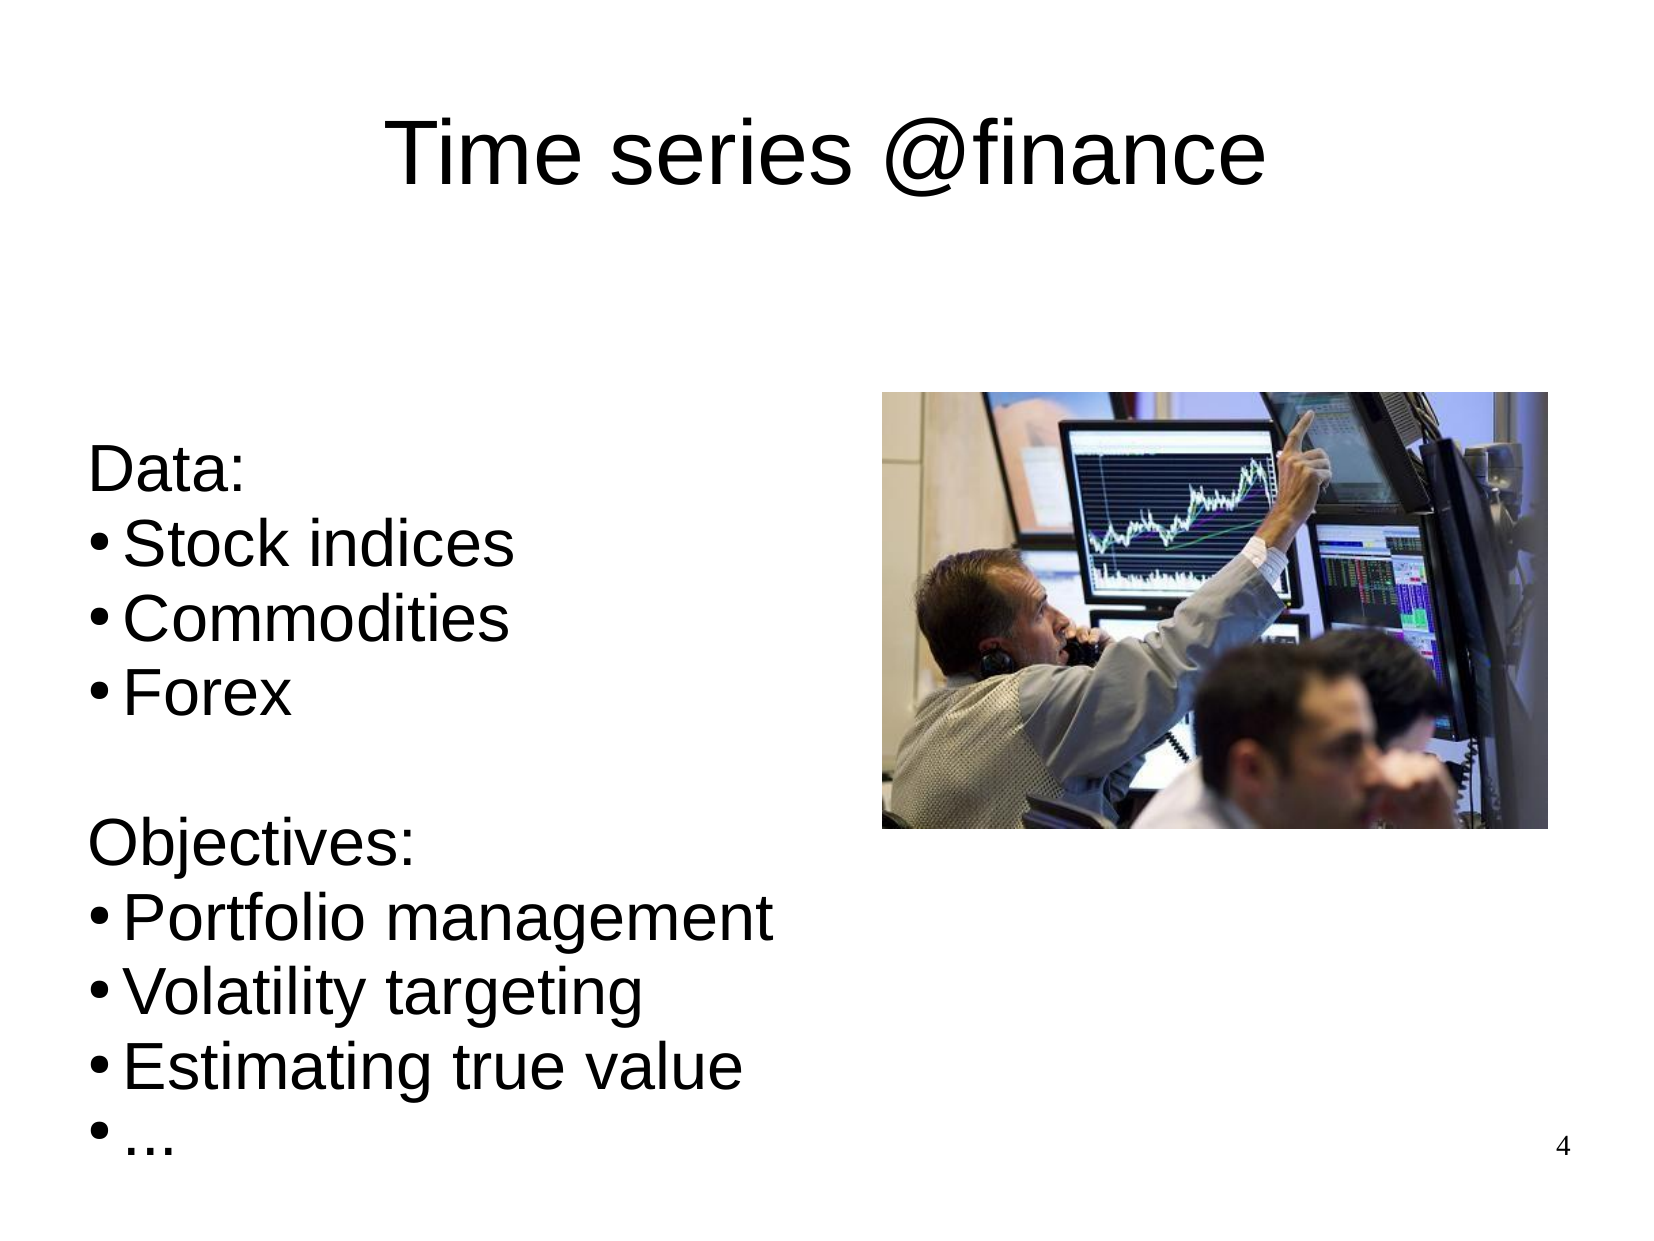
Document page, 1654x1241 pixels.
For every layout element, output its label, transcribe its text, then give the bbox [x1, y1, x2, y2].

picture [980, 392, 1548, 829]
title Time series @finance [82, 49, 1571, 257]
text_box Data: Stock indices Commodities Forex Objectives: Portfolio management Volatility targeting Estimating true value [52, 364, 980, 1171]
text_box ... [52, 1095, 209, 1171]
